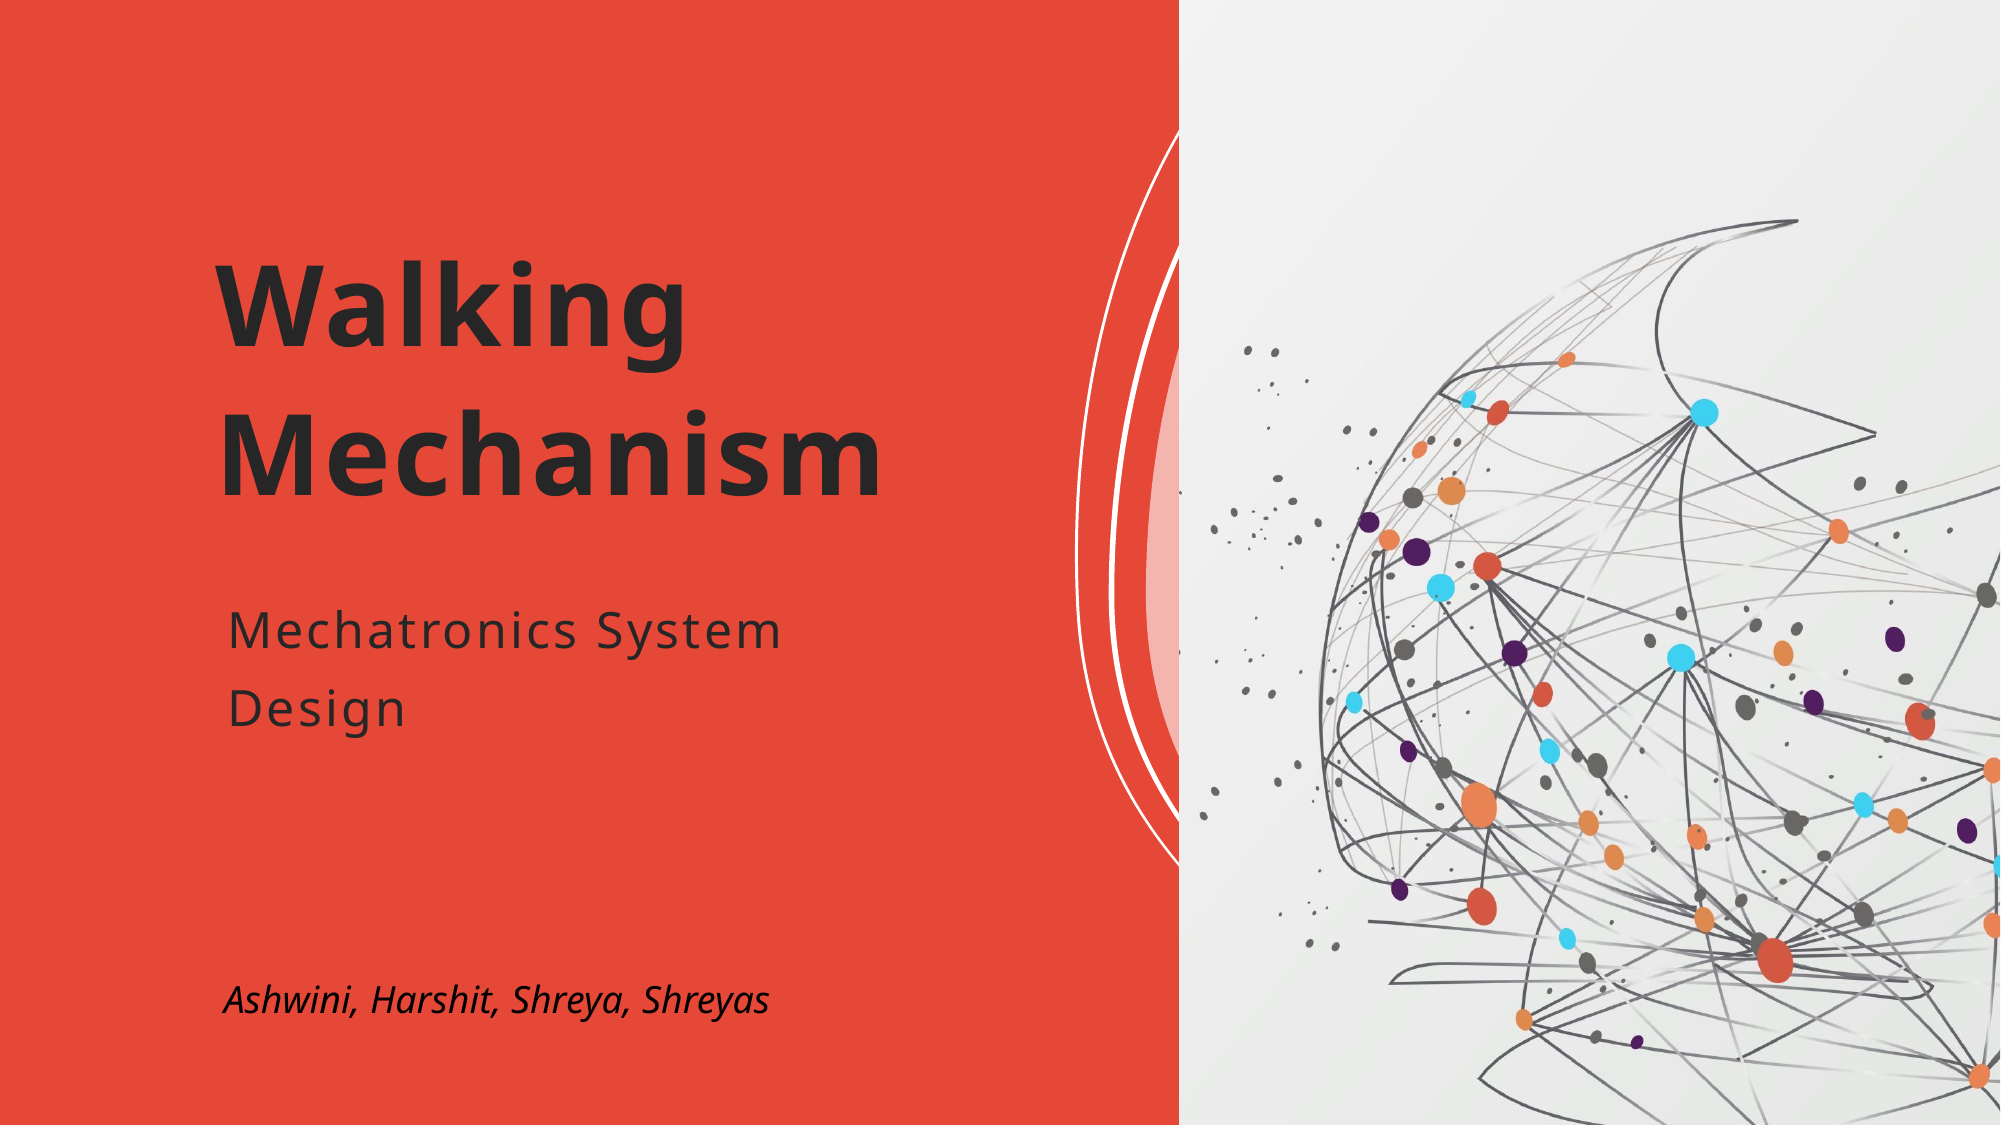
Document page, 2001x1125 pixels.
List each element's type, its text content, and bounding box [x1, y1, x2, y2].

picture [1179, 0, 2000, 1125]
subtitle Mechatronics System Design [209, 562, 952, 822]
text_box [0, 0, 1179, 1125]
text_box Ashwini, Harshit, Shreya, Shreyas [208, 968, 927, 1088]
title Walking Mechanism [197, 29, 1063, 533]
